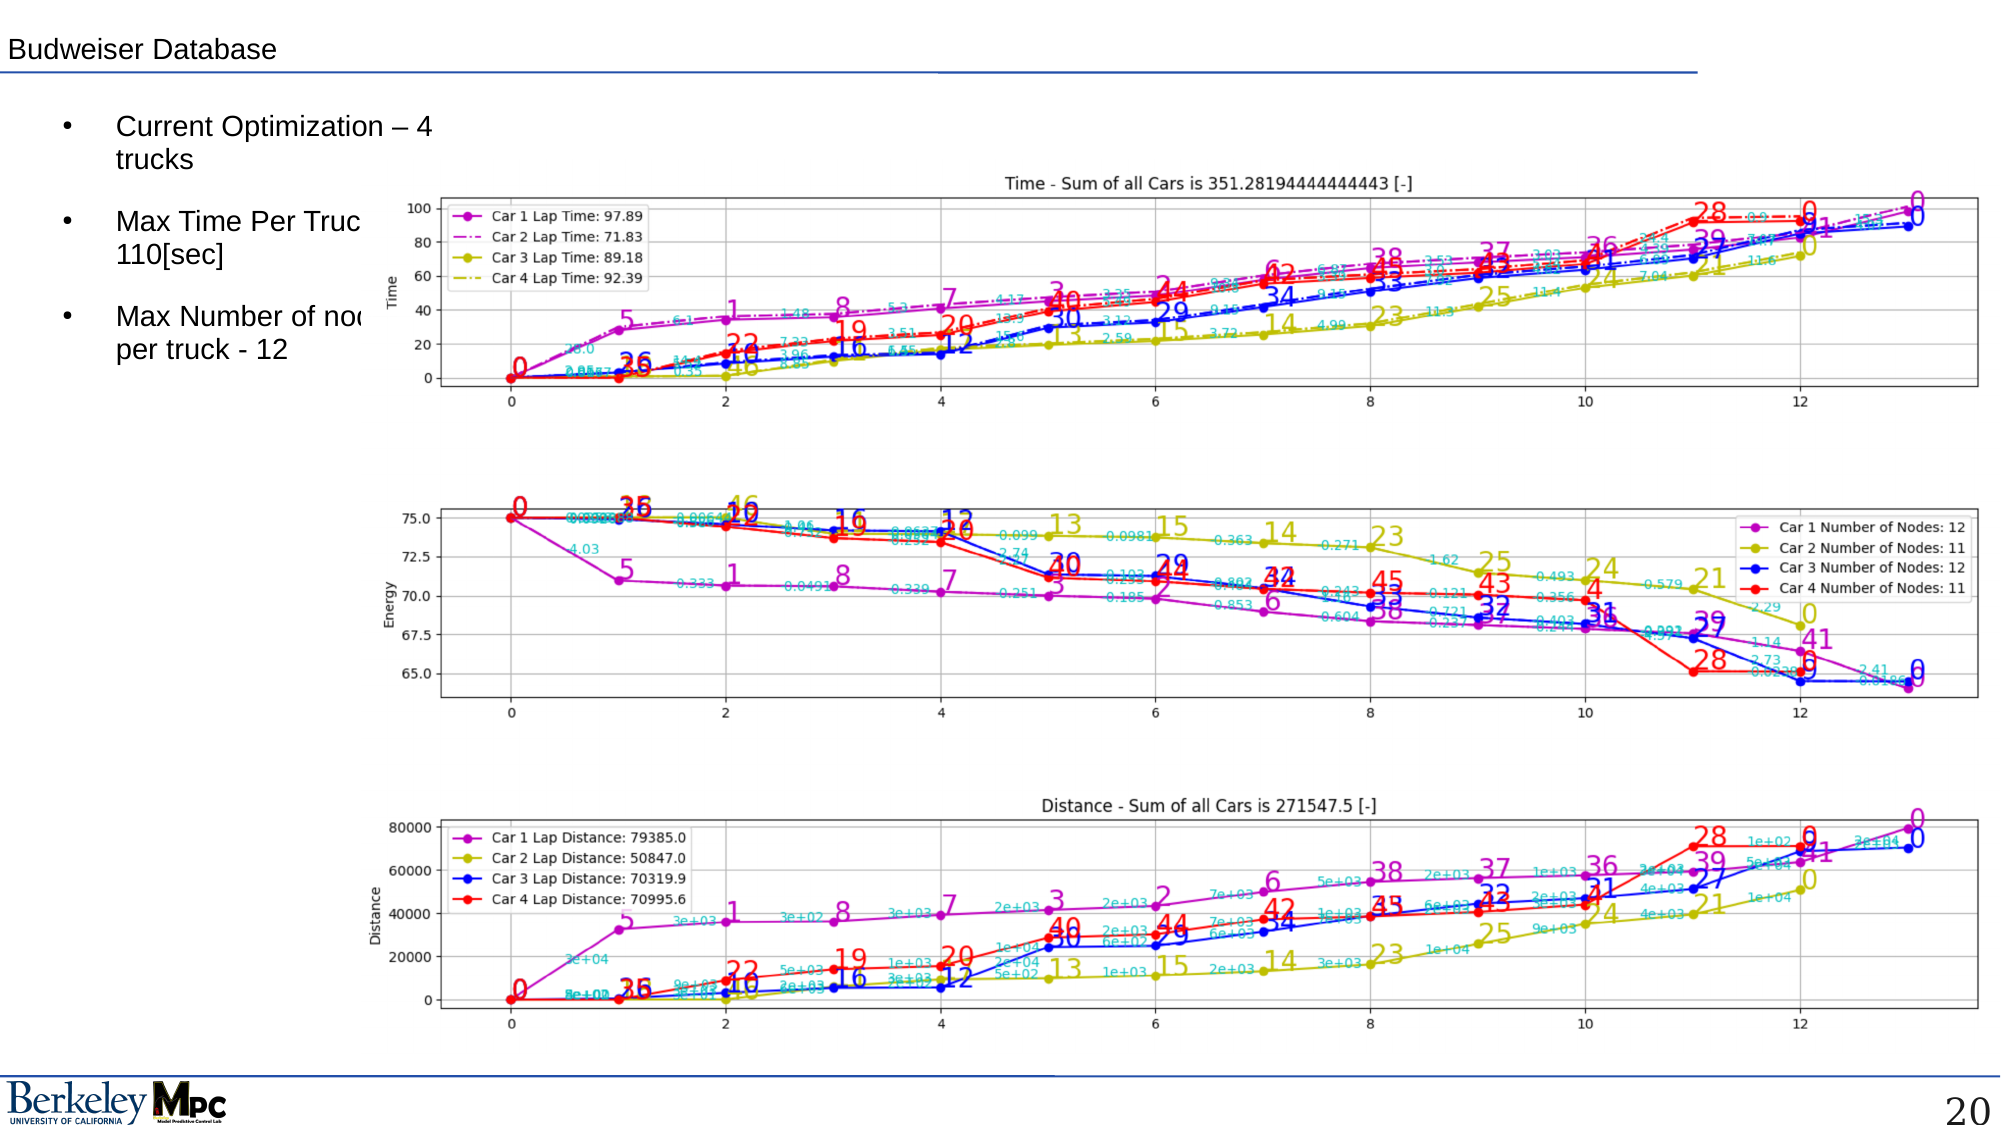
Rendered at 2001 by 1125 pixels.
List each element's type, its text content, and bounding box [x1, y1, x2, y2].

list Current Optimization – 4 trucks Max Time Per Truck – 110[sec] Max Number of nodes per truck - 12 [44, 110, 451, 1054]
picture [0, 1072, 226, 1125]
picture [361, 159, 2000, 1054]
title Budweiser Database [7, 7, 1930, 92]
